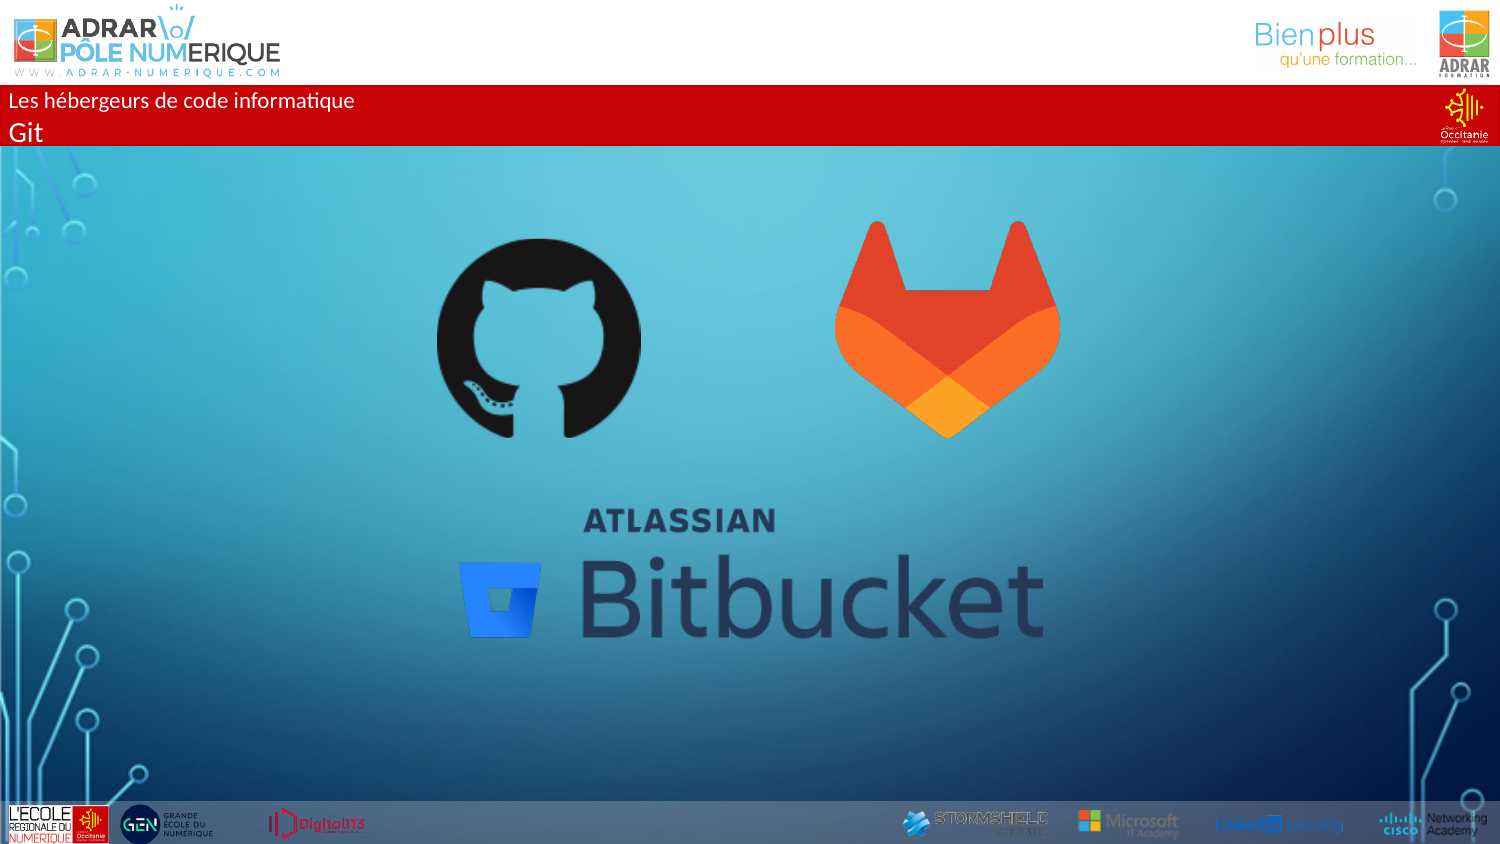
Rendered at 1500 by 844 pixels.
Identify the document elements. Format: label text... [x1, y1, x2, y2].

picture [902, 807, 1048, 841]
picture [0, 85, 1500, 844]
picture [7, 0, 288, 70]
text_box Les hébergeurs de code informatique Git [0, 70, 388, 164]
picture [1256, 22, 1416, 68]
picture [260, 807, 373, 841]
picture [8, 803, 109, 844]
picture [1437, 8, 1491, 79]
